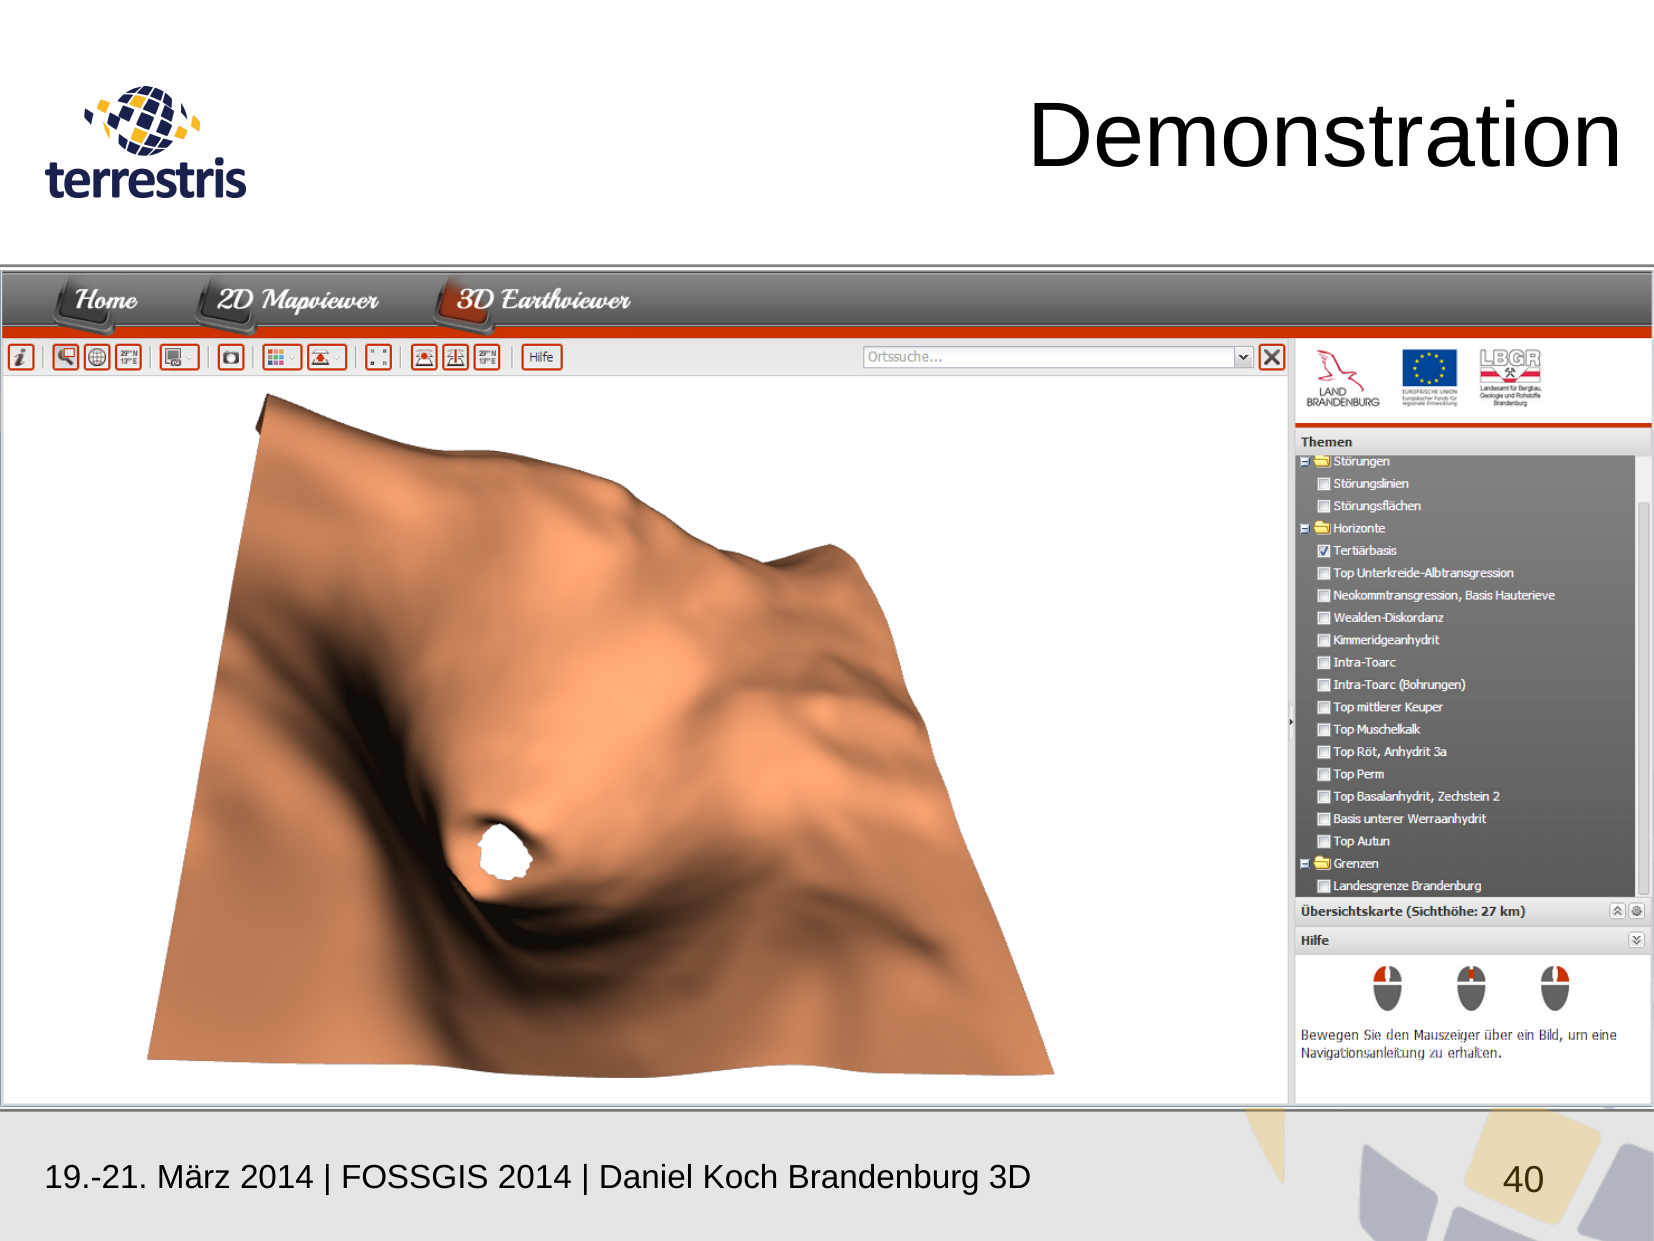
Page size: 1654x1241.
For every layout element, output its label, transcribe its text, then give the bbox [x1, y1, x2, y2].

picture [0, 270, 1654, 1241]
picture [45, 86, 246, 198]
title Demonstration [295, 31, 1624, 239]
